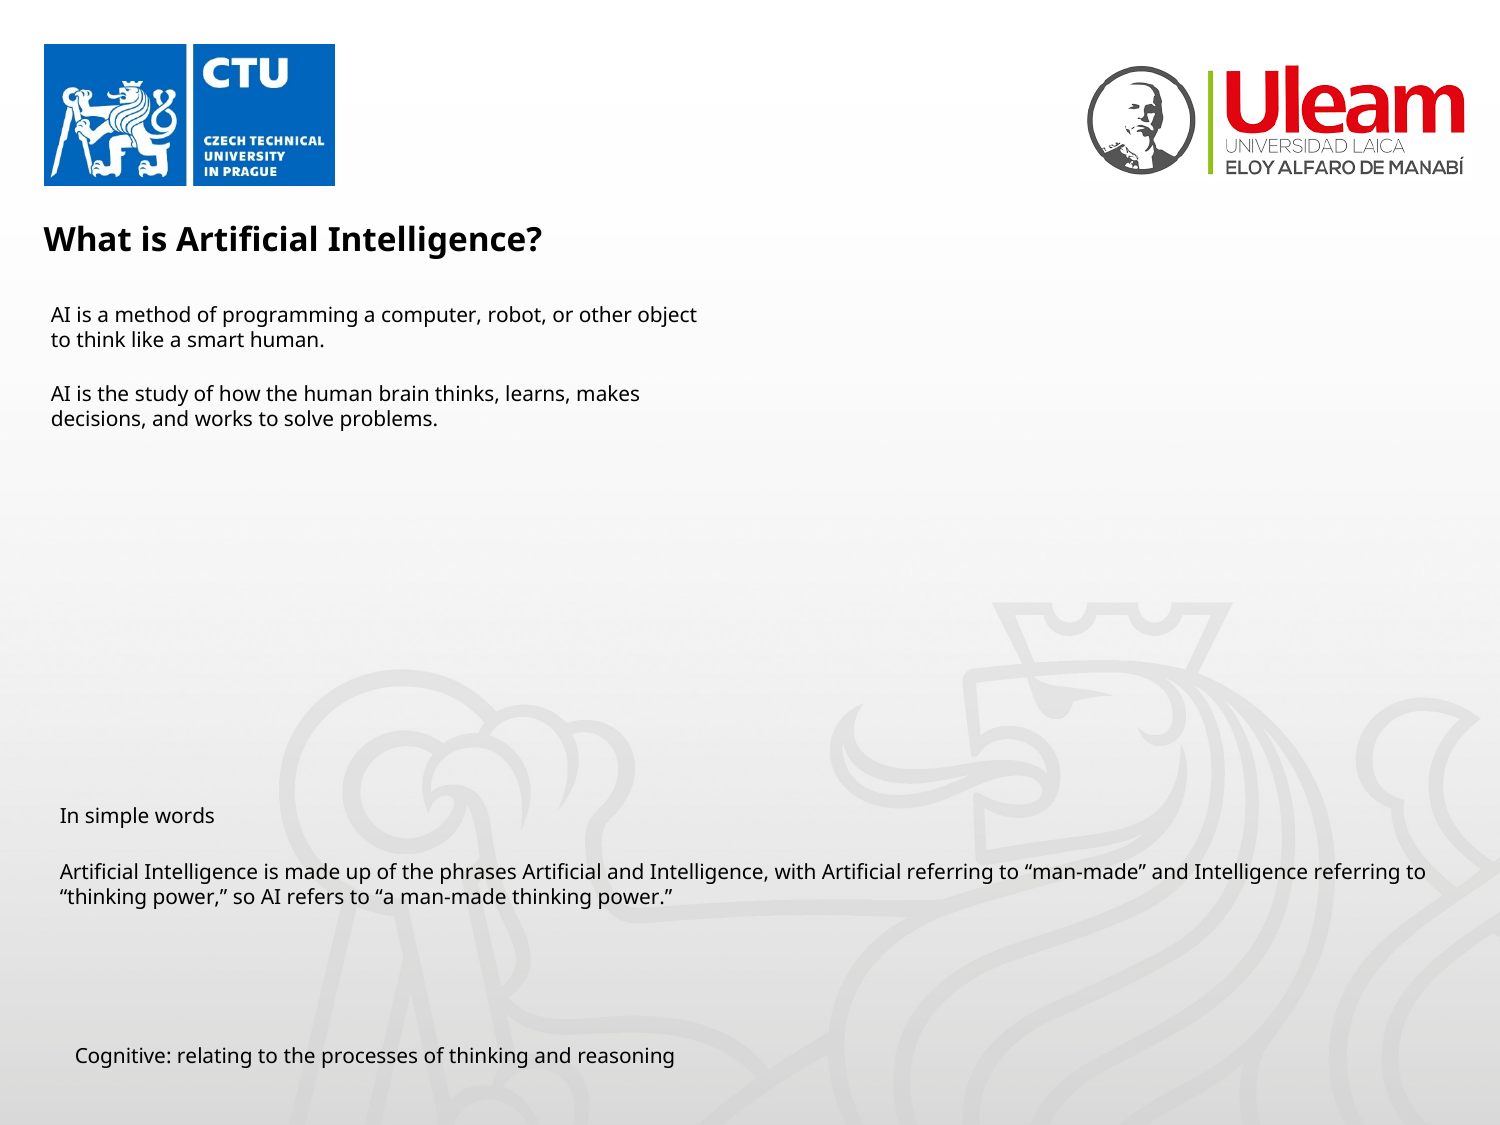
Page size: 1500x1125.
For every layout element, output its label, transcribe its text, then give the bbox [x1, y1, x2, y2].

text_box Cognitive: relating to the processes of thinking and reasoning [60, 1035, 796, 1100]
text_box In simple words Artificial Intelligence is made up of the phrases Artificial and Intelligence, with Artificial referring to “man-made” and Intelligence referring to “thinking power,” so AI refers to “a man-made thinking power.” [45, 795, 1486, 1031]
text_box What is Artificial Intelligence? [28, 211, 624, 337]
picture [0, 0, 1500, 1125]
text_box AI is a method of programming a computer, robot, or other object to think like a smart human. AI is the study of how the human brain thinks, learns, makes decisions, and works to solve problems. [36, 294, 721, 438]
